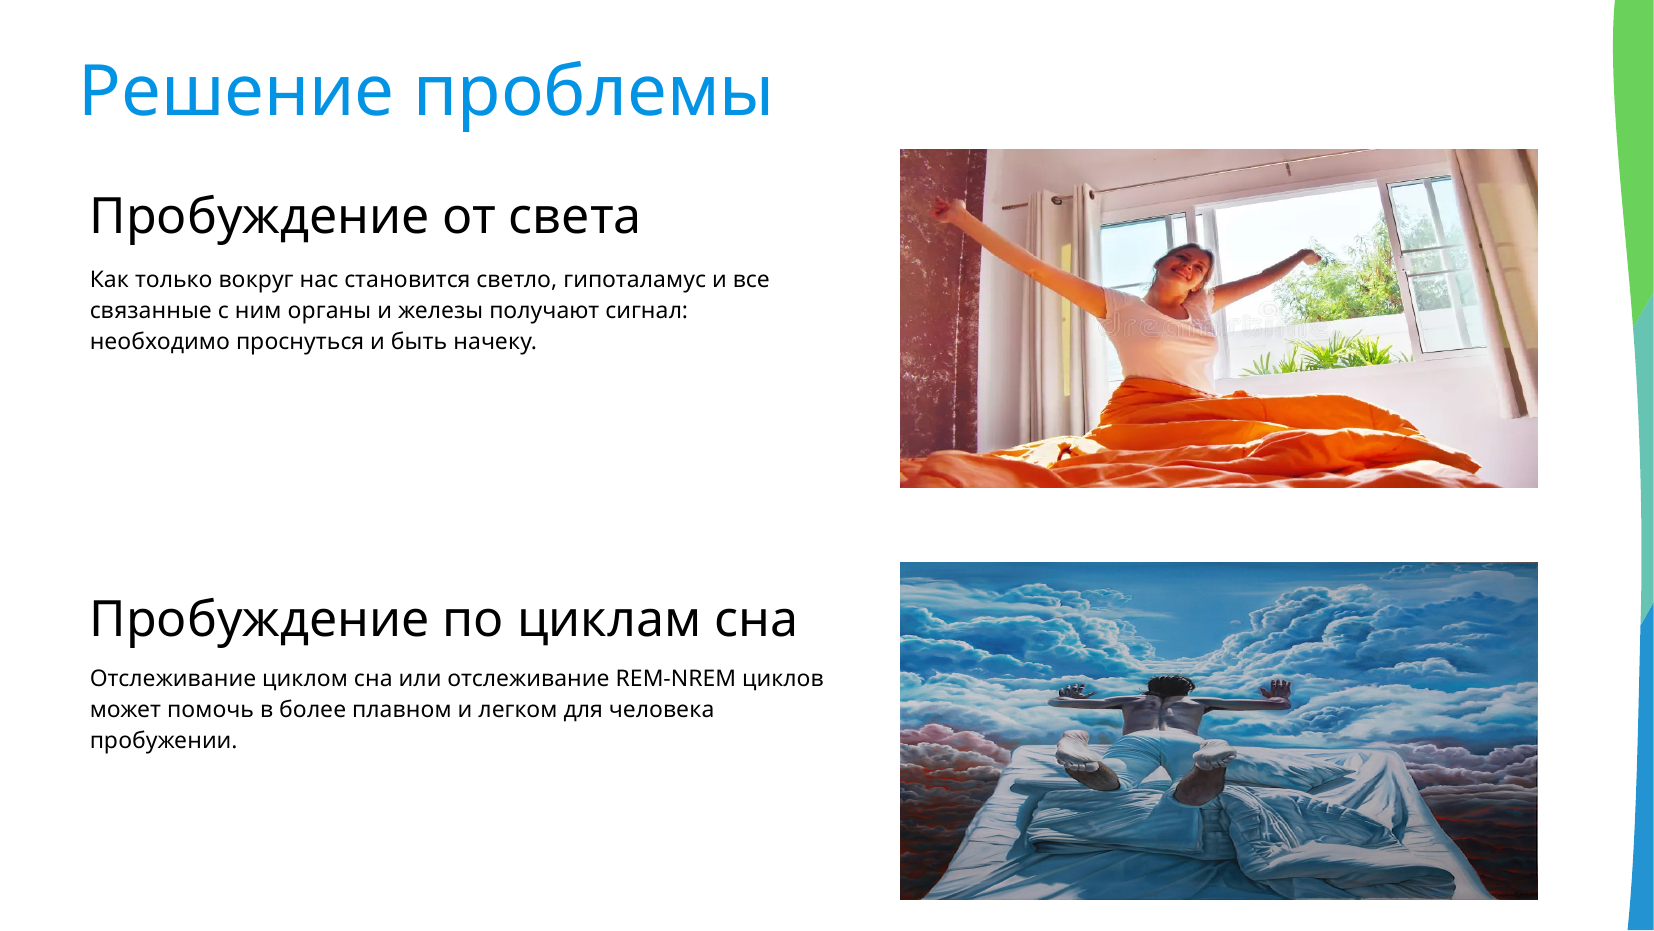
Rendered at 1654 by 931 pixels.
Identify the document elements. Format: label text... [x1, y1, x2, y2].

text_box Пробуждение от света [75, 172, 896, 256]
picture [900, 562, 1538, 901]
text_box Пробуждение по циклам сна [75, 575, 896, 659]
picture [900, 149, 1538, 488]
text_box Решение проблемы [63, 37, 1275, 138]
text_box Отслеживание циклом сна или отслеживание REM-NREM циклов может помочь в более плавном и легком для человека пробужении. [75, 654, 847, 763]
text_box Как только вокруг нас становится светло, гипоталамус и все связанные с ним органы и железы получают сигнал: необходимо проснуться и быть начеку. [75, 255, 847, 364]
